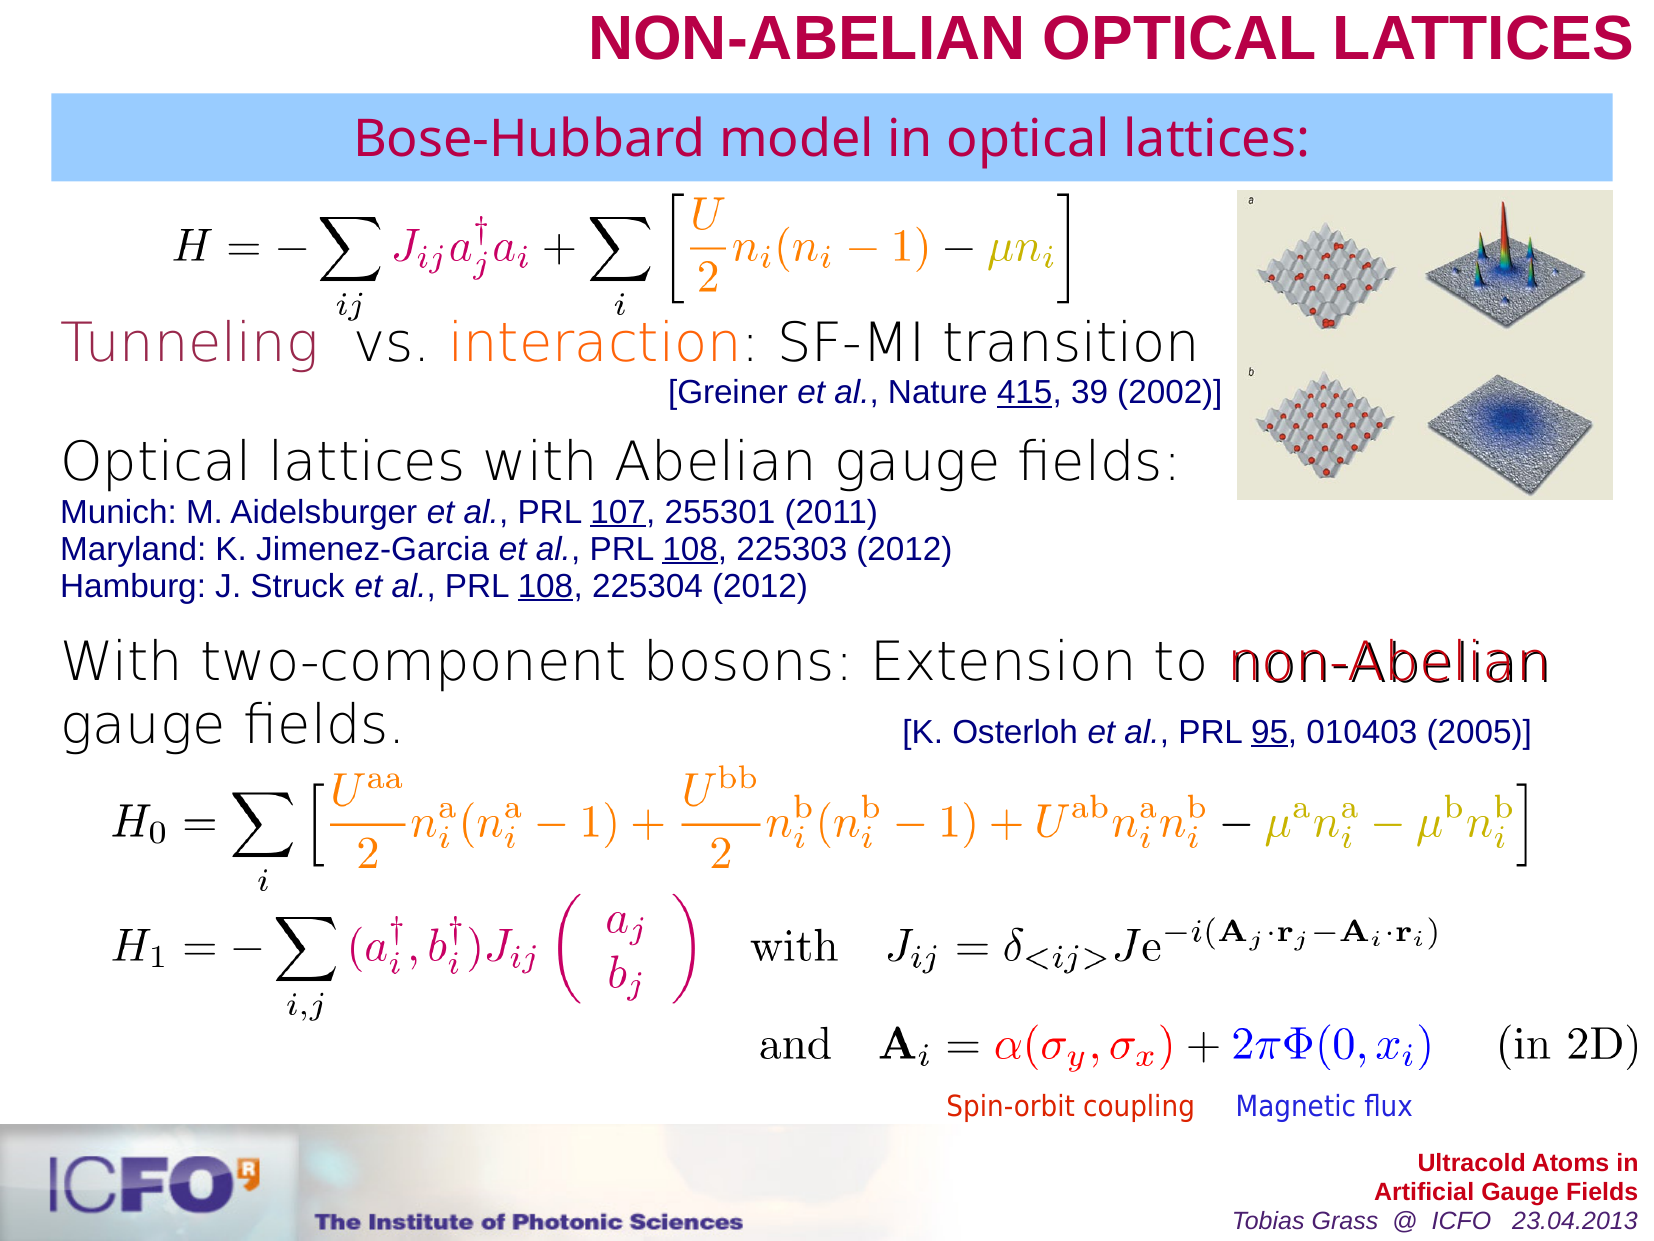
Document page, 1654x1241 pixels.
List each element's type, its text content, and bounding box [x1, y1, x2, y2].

text_box Magnetic flux [1220, 1081, 1596, 1131]
text_box With two-component bosons: Extension to non-Abelian gauge fields. [K. Osterloh et al., PRL 95, 010403 (2005)] [45, 676, 1589, 771]
picture [1237, 190, 1613, 500]
picture [112, 765, 1527, 891]
picture [112, 893, 1437, 1021]
text_box Tunneling vs. interaction: SF-MI transition [Greiner et al., Nature 415, 39 (2002)] Optical lattices with Abelian gauge fields: Munich: M. Aidelsburger et al., PRL 107, 255301 (2011) Maryland: K. Jimenez-Garcia et al., PRL 108, 225303 (2012) Hamburg: J. Struck et al., PRL 108, 225304 (2012) [45, 303, 1589, 676]
text_box Ultracold Atoms in Artificial Gauge Fields Tobias Grass @ ICFO 23.04.2013 [712, 1138, 1654, 1241]
picture [760, 1024, 1637, 1072]
picture [0, 1124, 976, 1241]
text_box Bose-Hubbard model in optical lattices: [51, 93, 1613, 182]
text_box NON-ABELIAN OPTICAL LATTICES [0, 0, 1651, 81]
picture [173, 193, 1069, 303]
text_box Spin-orbit coupling [931, 1081, 1220, 1131]
